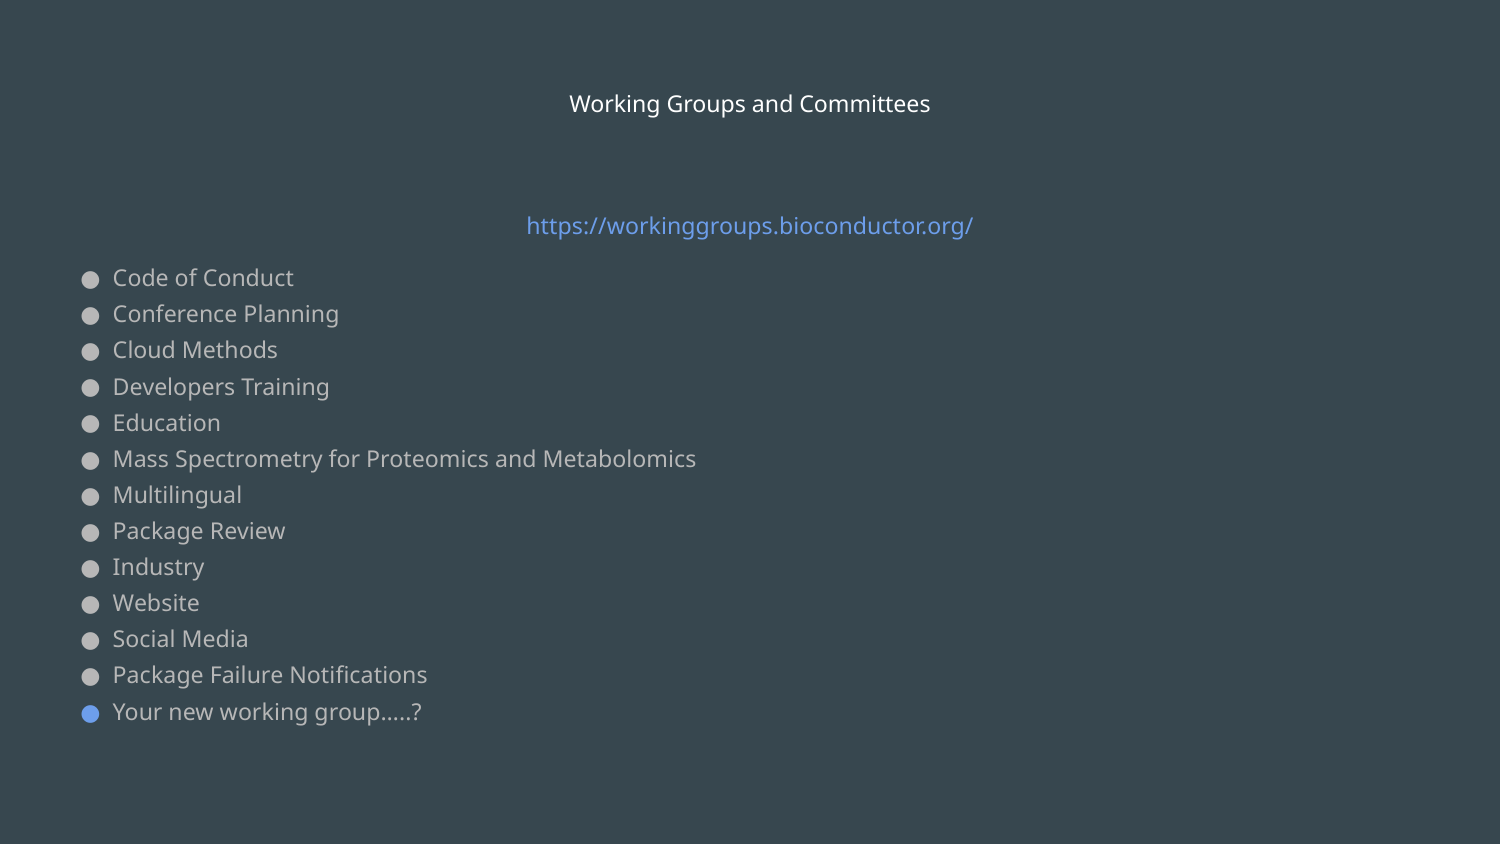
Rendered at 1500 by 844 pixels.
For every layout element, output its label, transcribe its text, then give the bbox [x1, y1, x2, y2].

list https://workinggroups.bioconductor.org/ Code of Conduct Conference Planning Cloud Methods Developers Training Education Mass Spectrometry for Proteomics and Metabolomics Multilingual Package Review Industry Website Social Media Package Failure Notifications Your new working group…..? [51, 190, 1449, 751]
title Working Groups and Committees [51, 72, 1449, 167]
